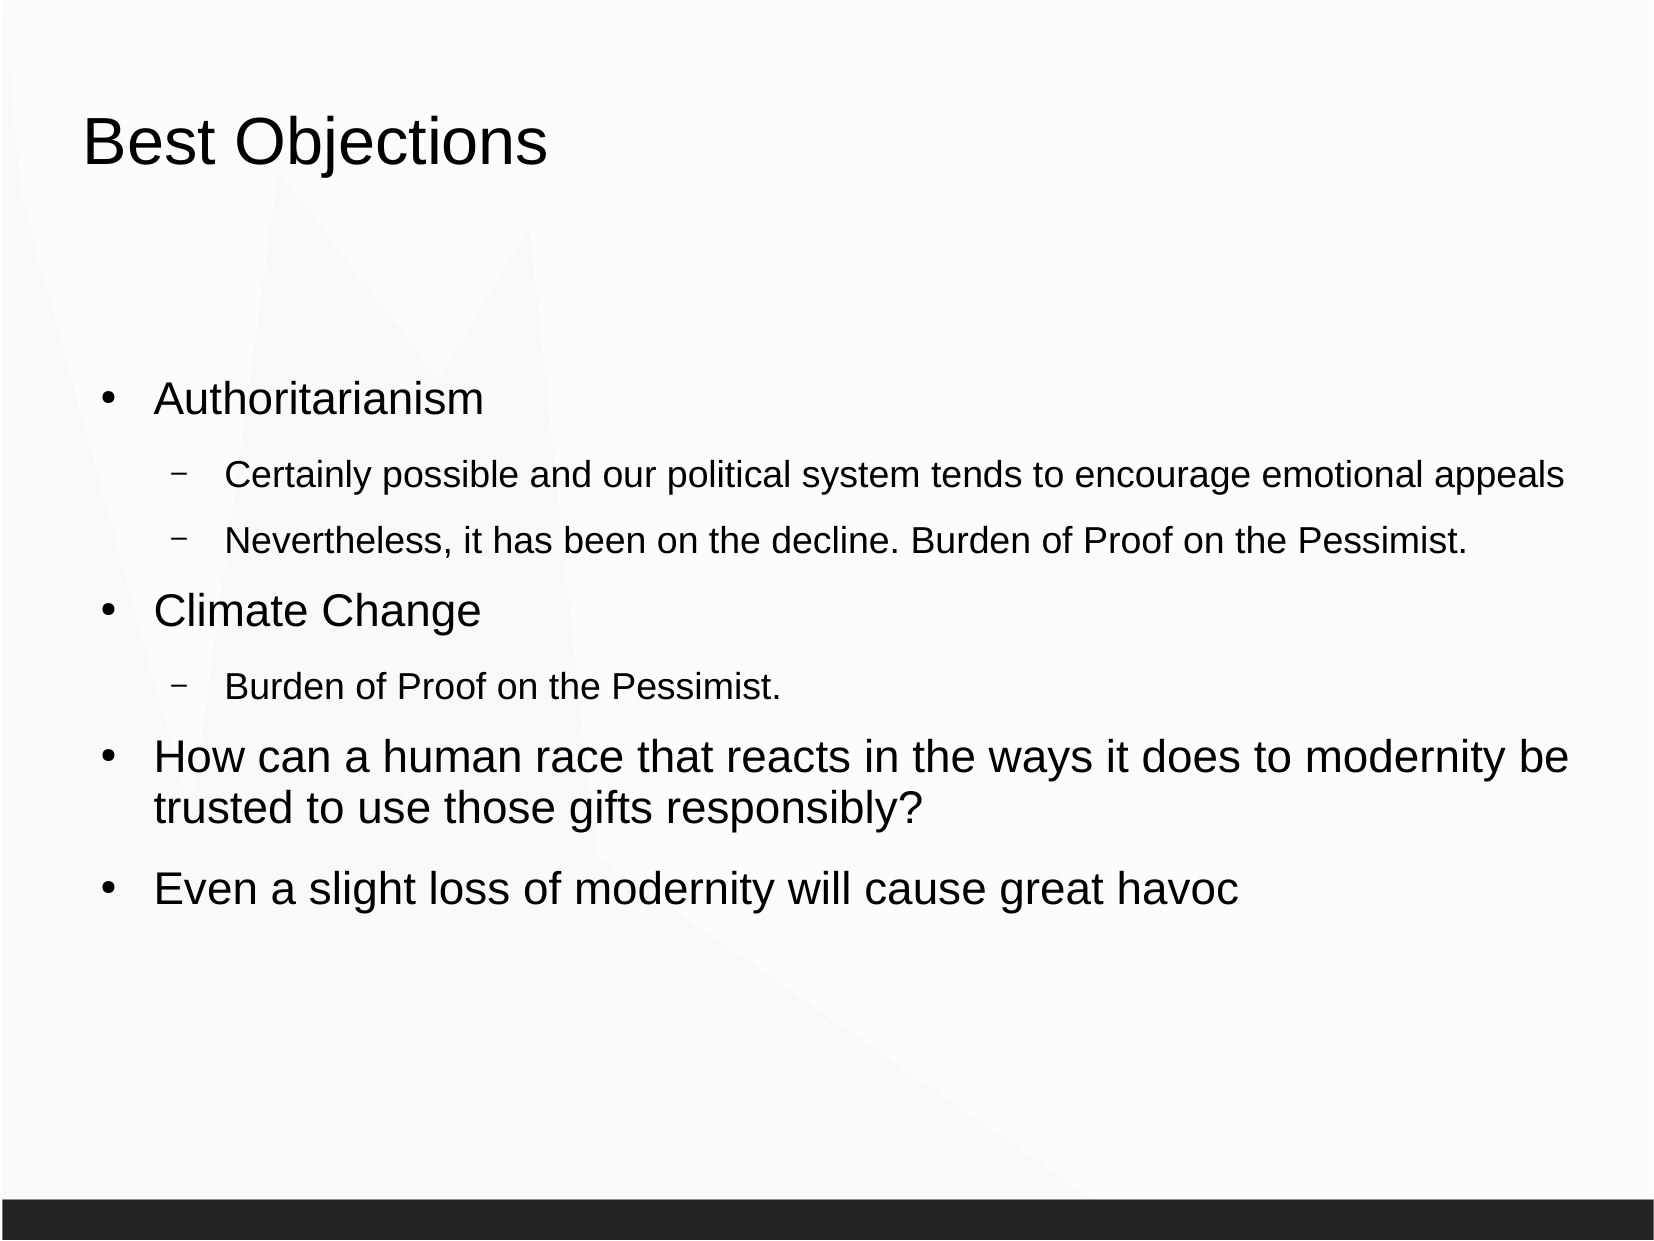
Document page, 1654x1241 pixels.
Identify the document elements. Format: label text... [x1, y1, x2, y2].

list Authoritarianism Certainly possible and our political system tends to encourage emotional appeals Nevertheless, it has been on the decline. Burden of Proof on the Pessimist. Climate Change Burden of Proof on the Pessimist. How can a human race that reacts in the ways it does to modernity be trusted to use those gifts responsibly? Even a slight loss of modernity will cause great havoc [82, 372, 1571, 1013]
title Best Objections [82, 45, 1571, 238]
picture [2, 0, 1654, 1241]
